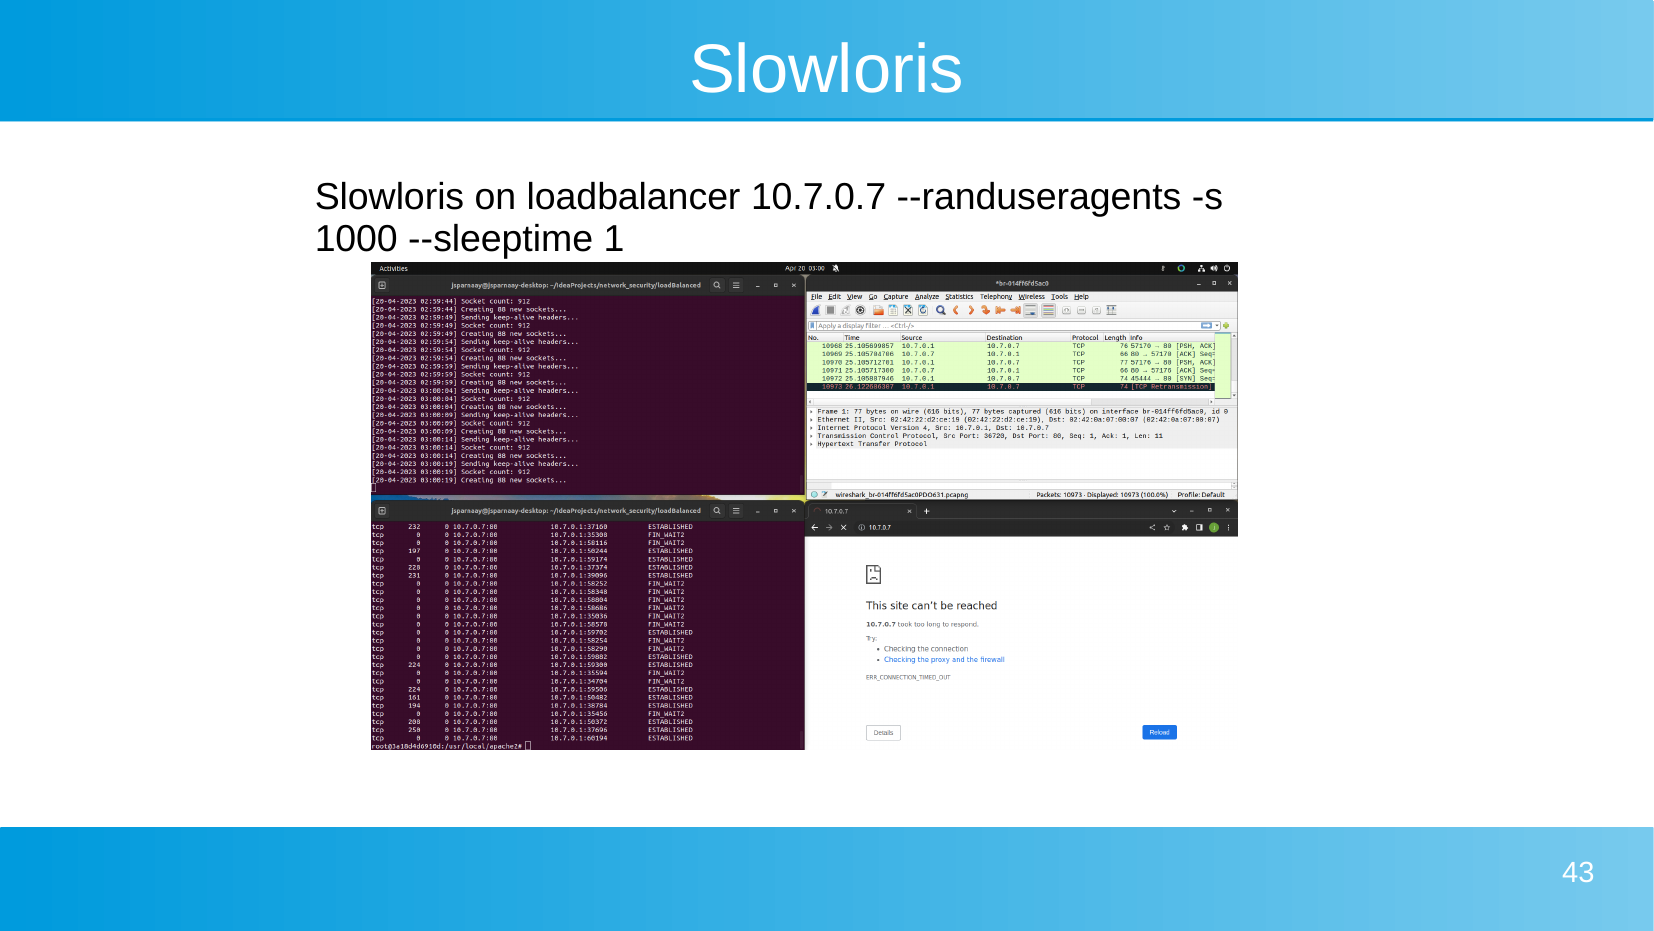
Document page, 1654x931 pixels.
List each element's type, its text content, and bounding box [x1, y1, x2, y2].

picture [371, 262, 1238, 750]
text_box Slowloris on loadbalancer 10.7.0.7 --randuseragents -s 1000 --sleeptime 1 [300, 168, 1276, 226]
title Slowloris [59, 29, 1595, 108]
